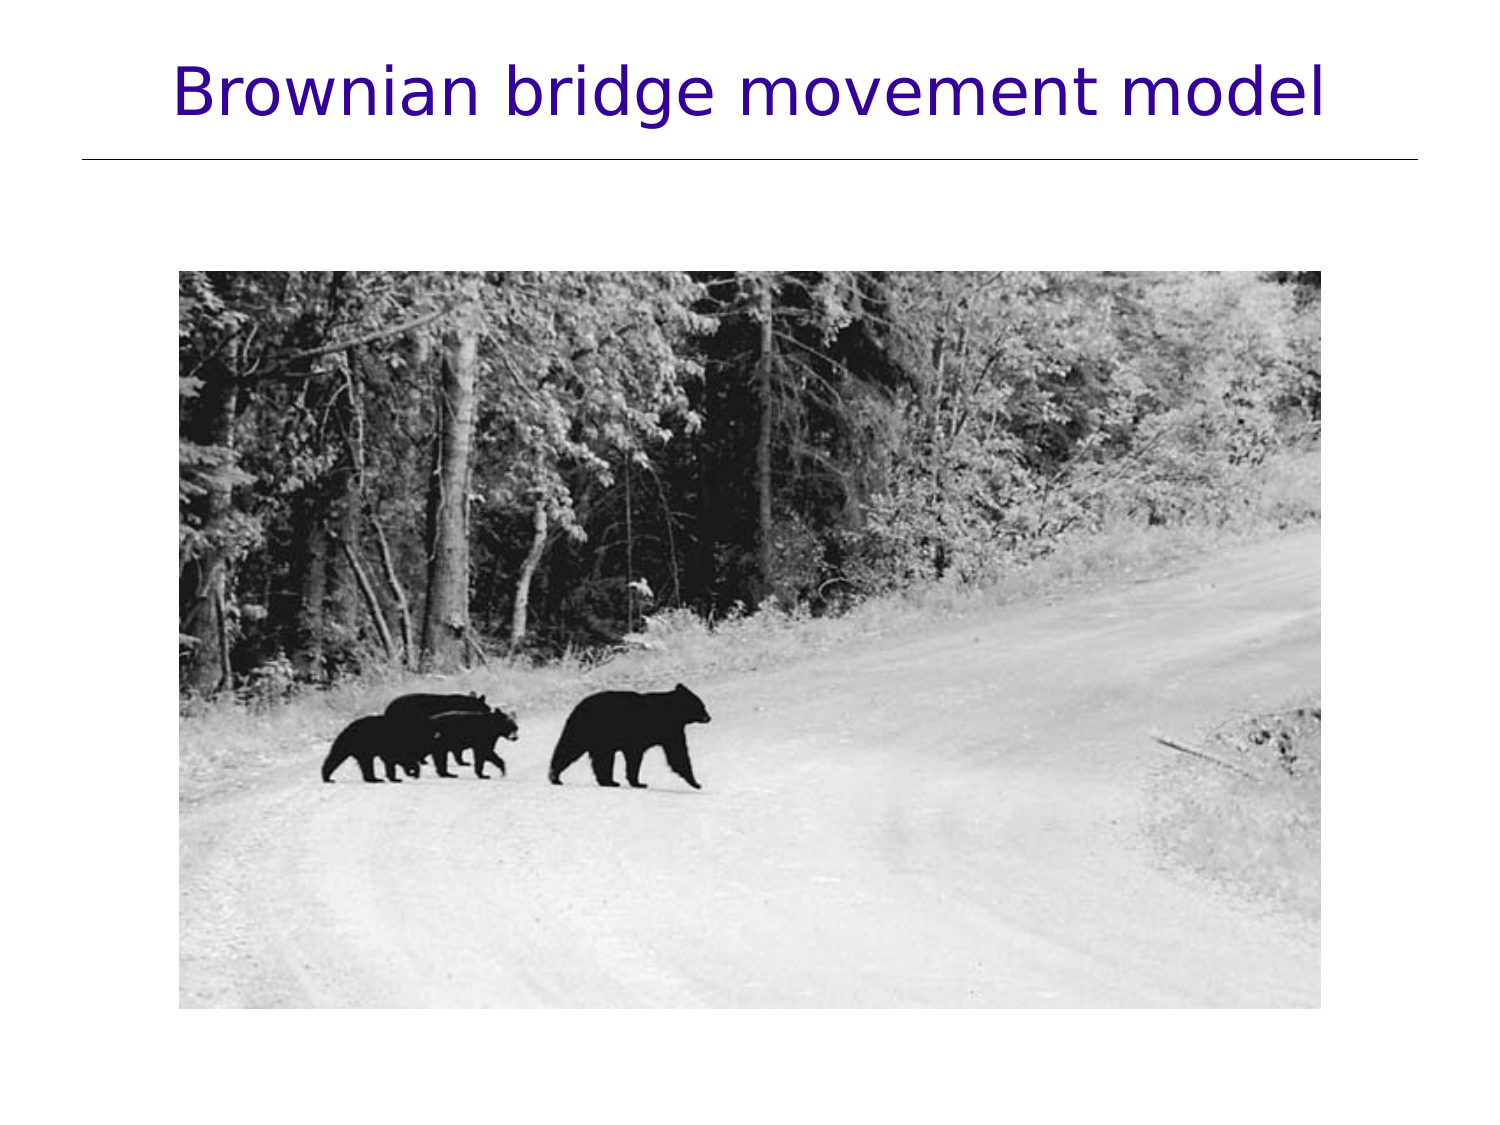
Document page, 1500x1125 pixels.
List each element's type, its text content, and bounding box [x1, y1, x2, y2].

title Brownian bridge movement model [171, 42, 1329, 142]
picture [179, 271, 1321, 1009]
